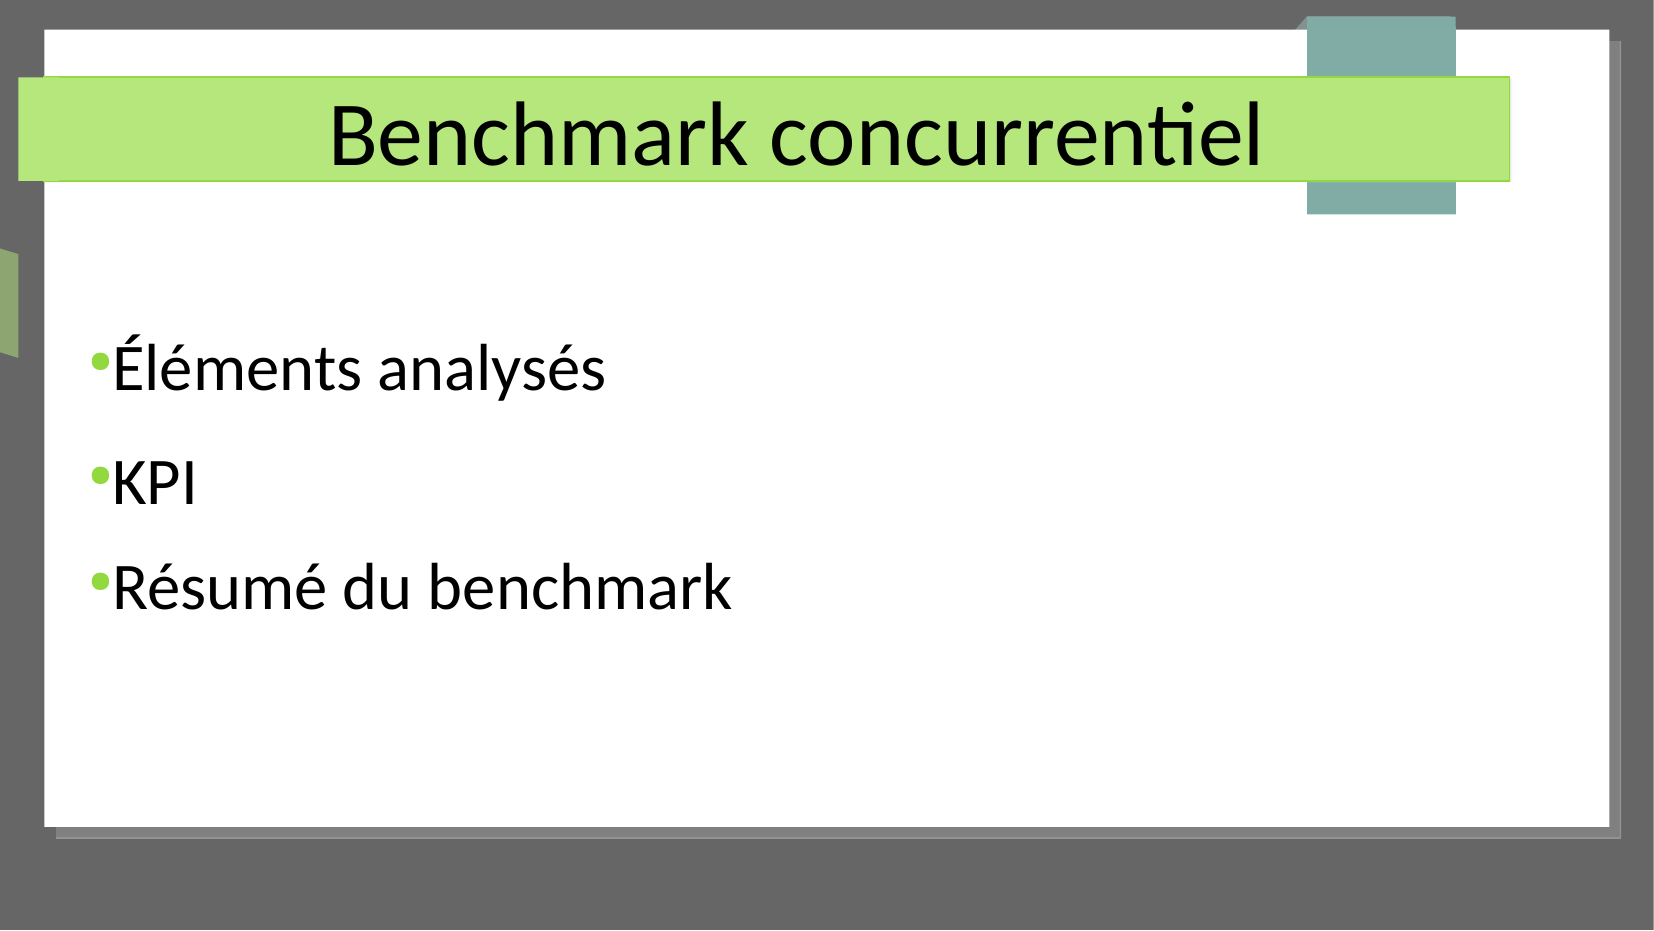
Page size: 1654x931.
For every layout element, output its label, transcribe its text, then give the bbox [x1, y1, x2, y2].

list Éléments analysés KPI Résumé du benchmark [88, 221, 1565, 813]
title Benchmark concurrentiel [88, 73, 1506, 178]
